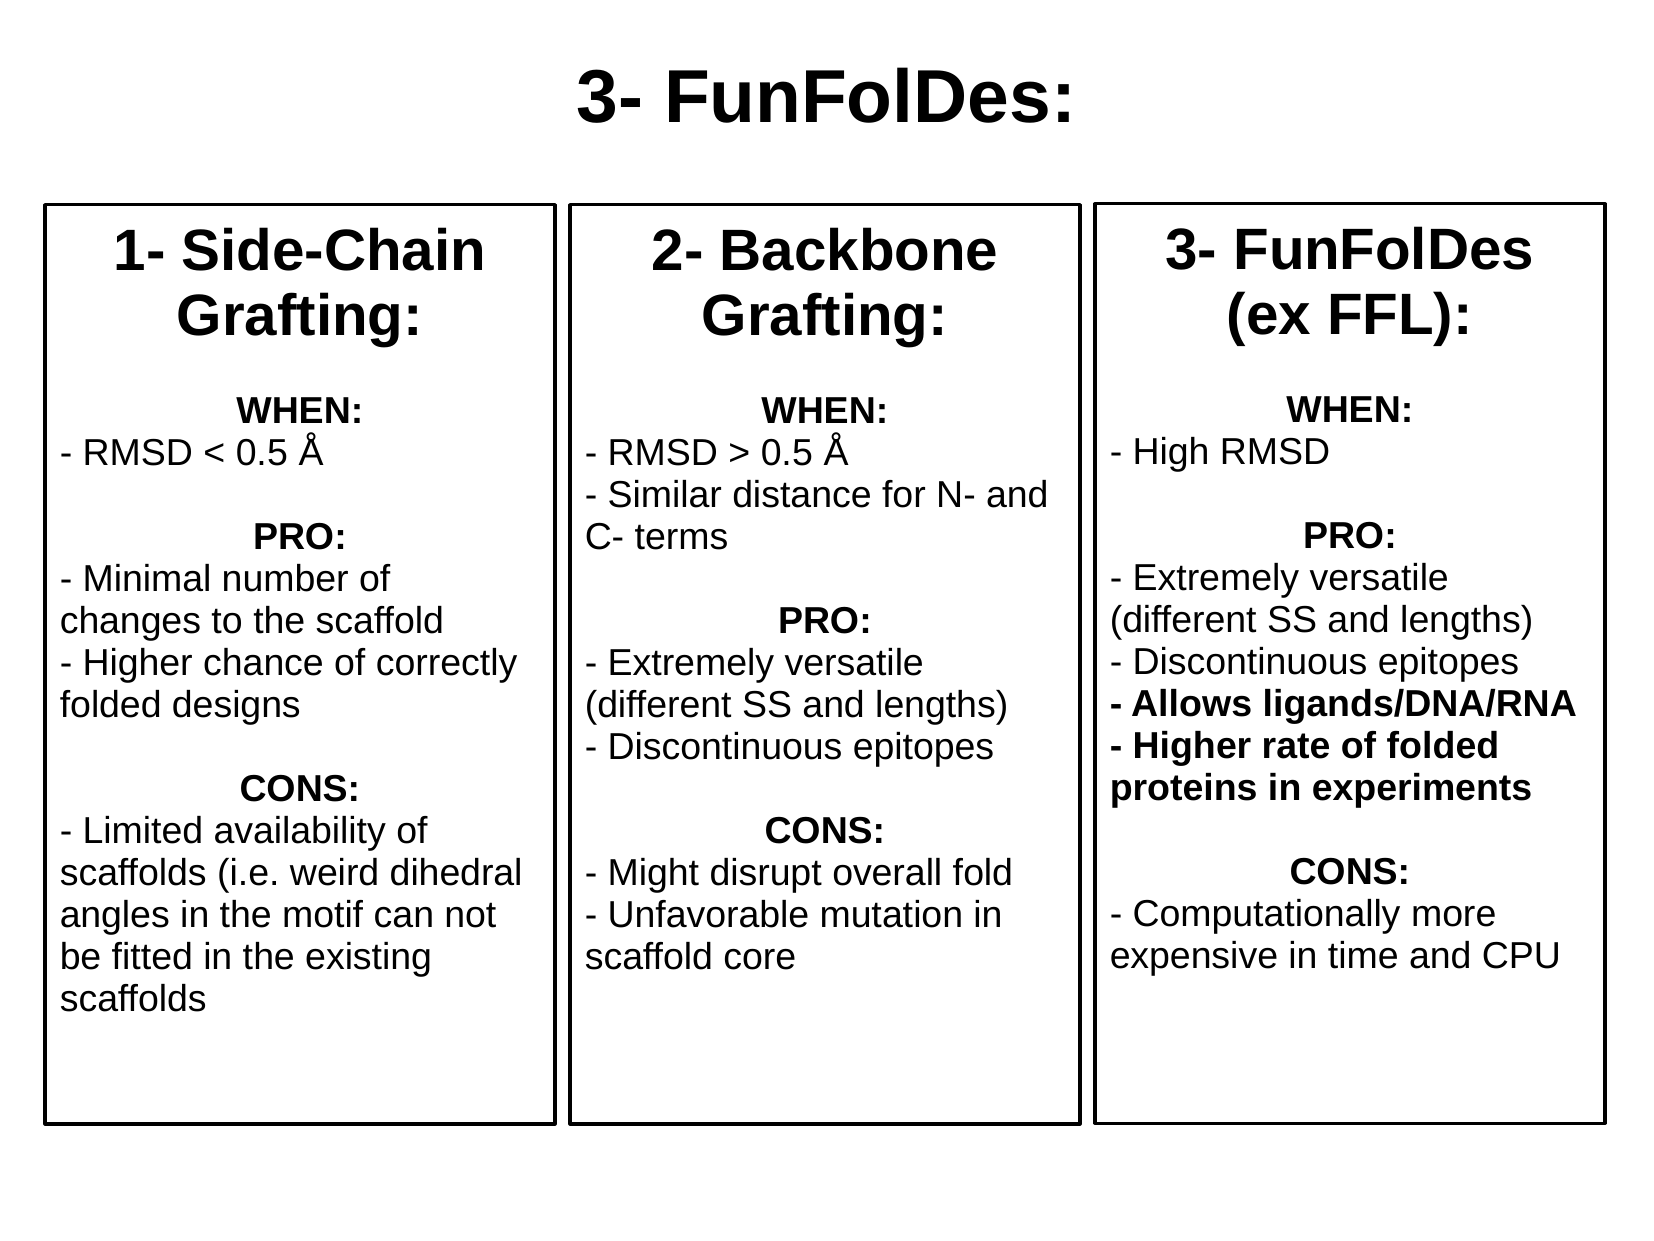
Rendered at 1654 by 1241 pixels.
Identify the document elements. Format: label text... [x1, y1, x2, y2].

text_box 2- Backbone Grafting: WHEN: - RMSD > 0.5 Å - Similar distance for N- and C- terms PRO: - Extremely versatile (different SS and lengths) - Discontinuous epitopes CONS: - Might disrupt overall fold - Unfavorable mutation in scaffold core [570, 210, 1081, 1227]
text_box 1- Side-Chain Grafting: WHEN: - RMSD < 0.5 Å PRO: - Minimal number of changes to the scaffold - Higher chance of correctly folded designs CONS: - Limited availability of scaffolds (i.e. weird dihedral angles in the motif can not be fitted in the existing scaffolds [45, 210, 556, 1144]
text_box 3- FunFolDes: [0, 47, 1654, 146]
text_box 3- FunFolDes (ex FFL): WHEN: - High RMSD PRO: - Extremely versatile (different SS and lengths) - Discontinuous epitopes - Allows ligands/DNA/RNA - Higher rate of folded proteins in experiments CONS: - Computationally more expensive in time and CPU [1095, 209, 1606, 1143]
